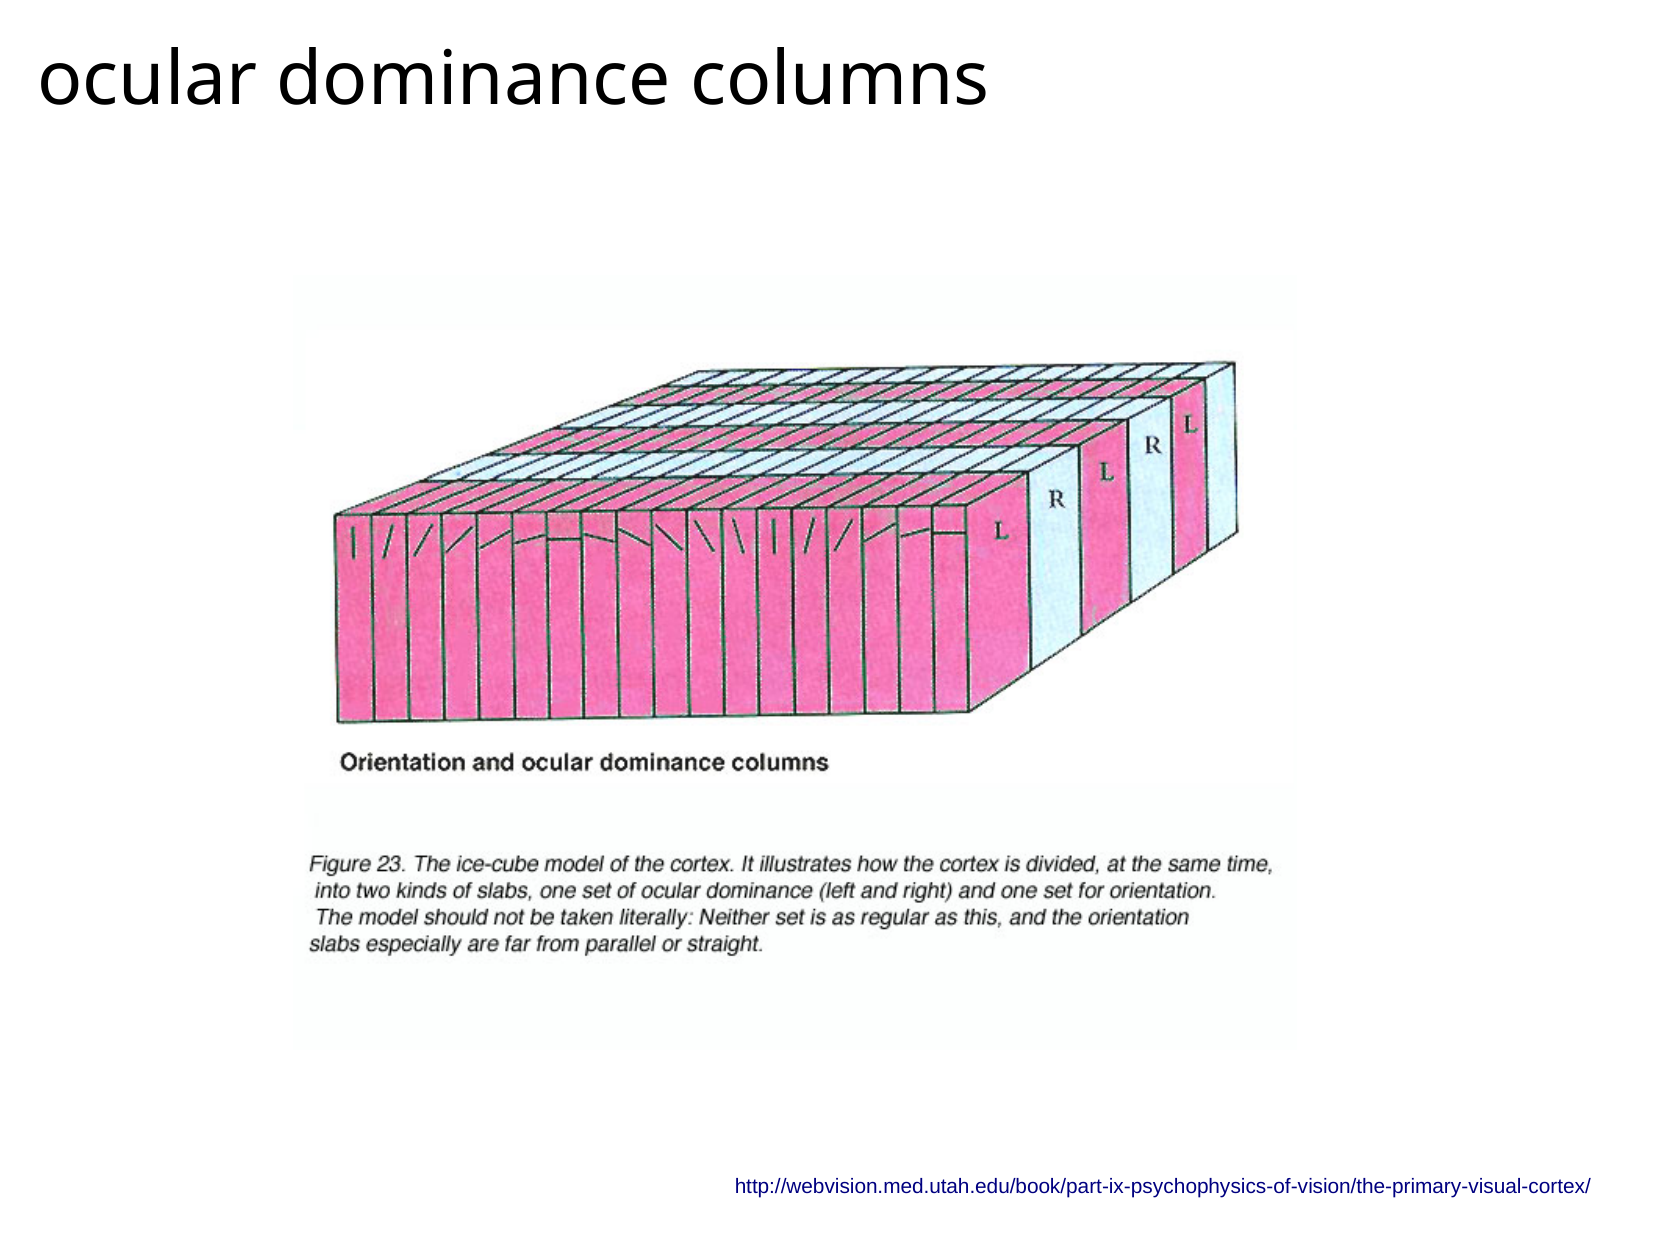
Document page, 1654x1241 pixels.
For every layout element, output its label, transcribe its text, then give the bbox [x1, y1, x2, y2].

title ocular dominance columns [37, 0, 1613, 151]
text_box http://webvision.med.utah.edu/book/part-ix-psychophysics-of-vision/the-primary-visual-cortex/ [720, 1167, 1606, 1206]
picture [293, 275, 1297, 1050]
